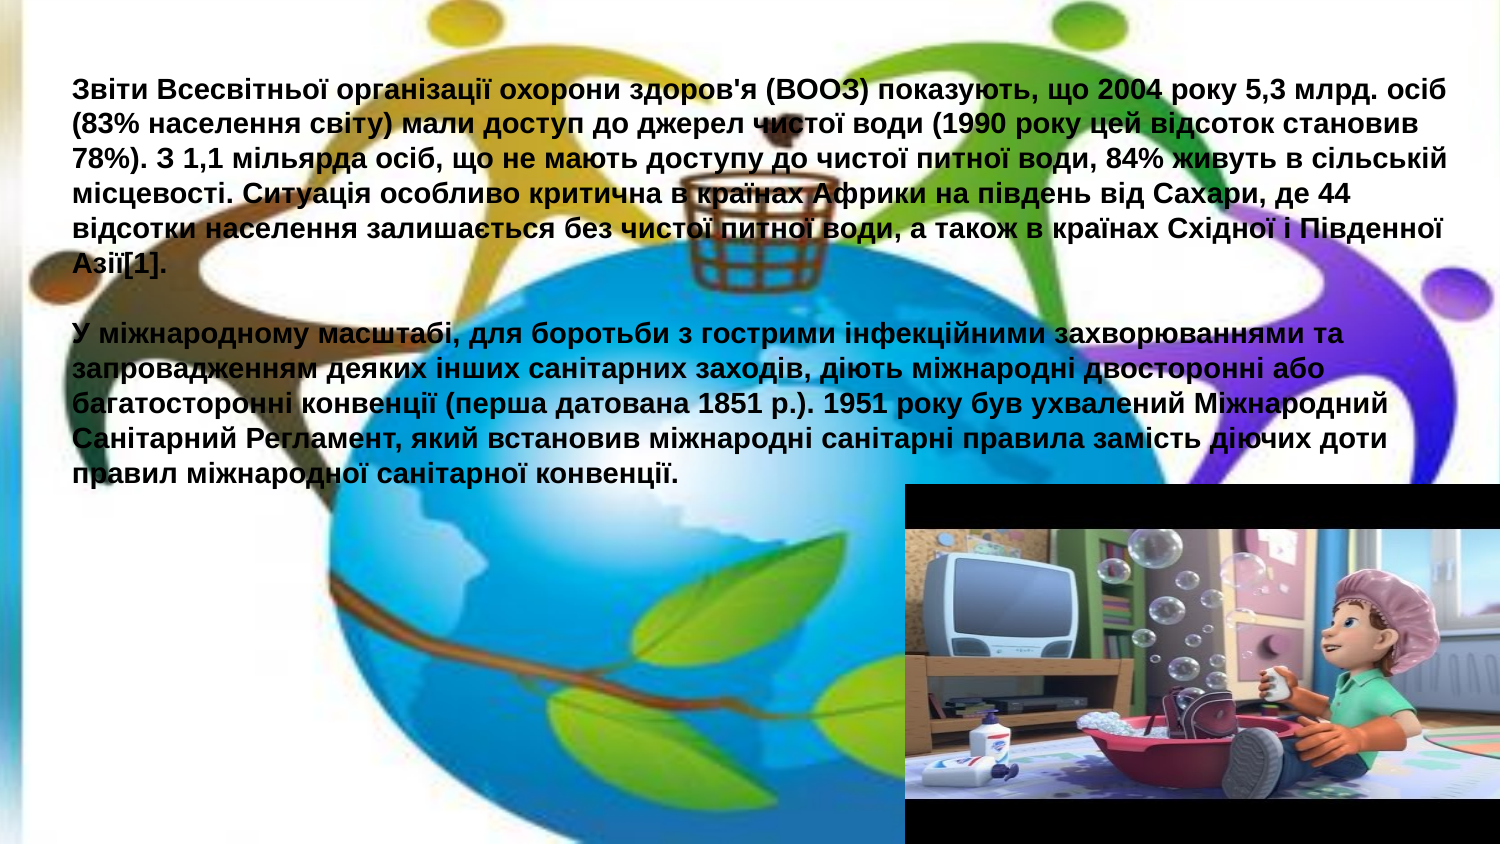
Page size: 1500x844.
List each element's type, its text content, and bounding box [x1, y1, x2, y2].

text_box Звіти Всесвітньої організації охорони здоров'я (ВООЗ) показують, що 2004 року 5,3 млрд. осіб (83% населення світу) мали доступ до джерел чистої води (1990 року цей відсоток становив 78%). З 1,1 мільярда осіб, що не мають доступу до чистої питної води, 84% живуть в сільській місцевості. Ситуація особливо критична в країнах Африки на південь від Сахари, де 44 відсотки населення залишається без чистої питної води, а також в країнах Східної і Південної Азії[1]. У міжнародному масштабі, для боротьби з гострими інфекційними захворюваннями та запровадженням деяких інших санітарних заходів, діють міжнародні двосторонні або багатосторонні конвенції (перша датована 1851 р.). 1951 року був ухвалений Міжнародний Санітарний Регламент, який встановив міжнародні санітарні правила замість діючих доти правил міжнародної санітарної конвенції. [56, 54, 1487, 678]
picture [0, 0, 1500, 844]
